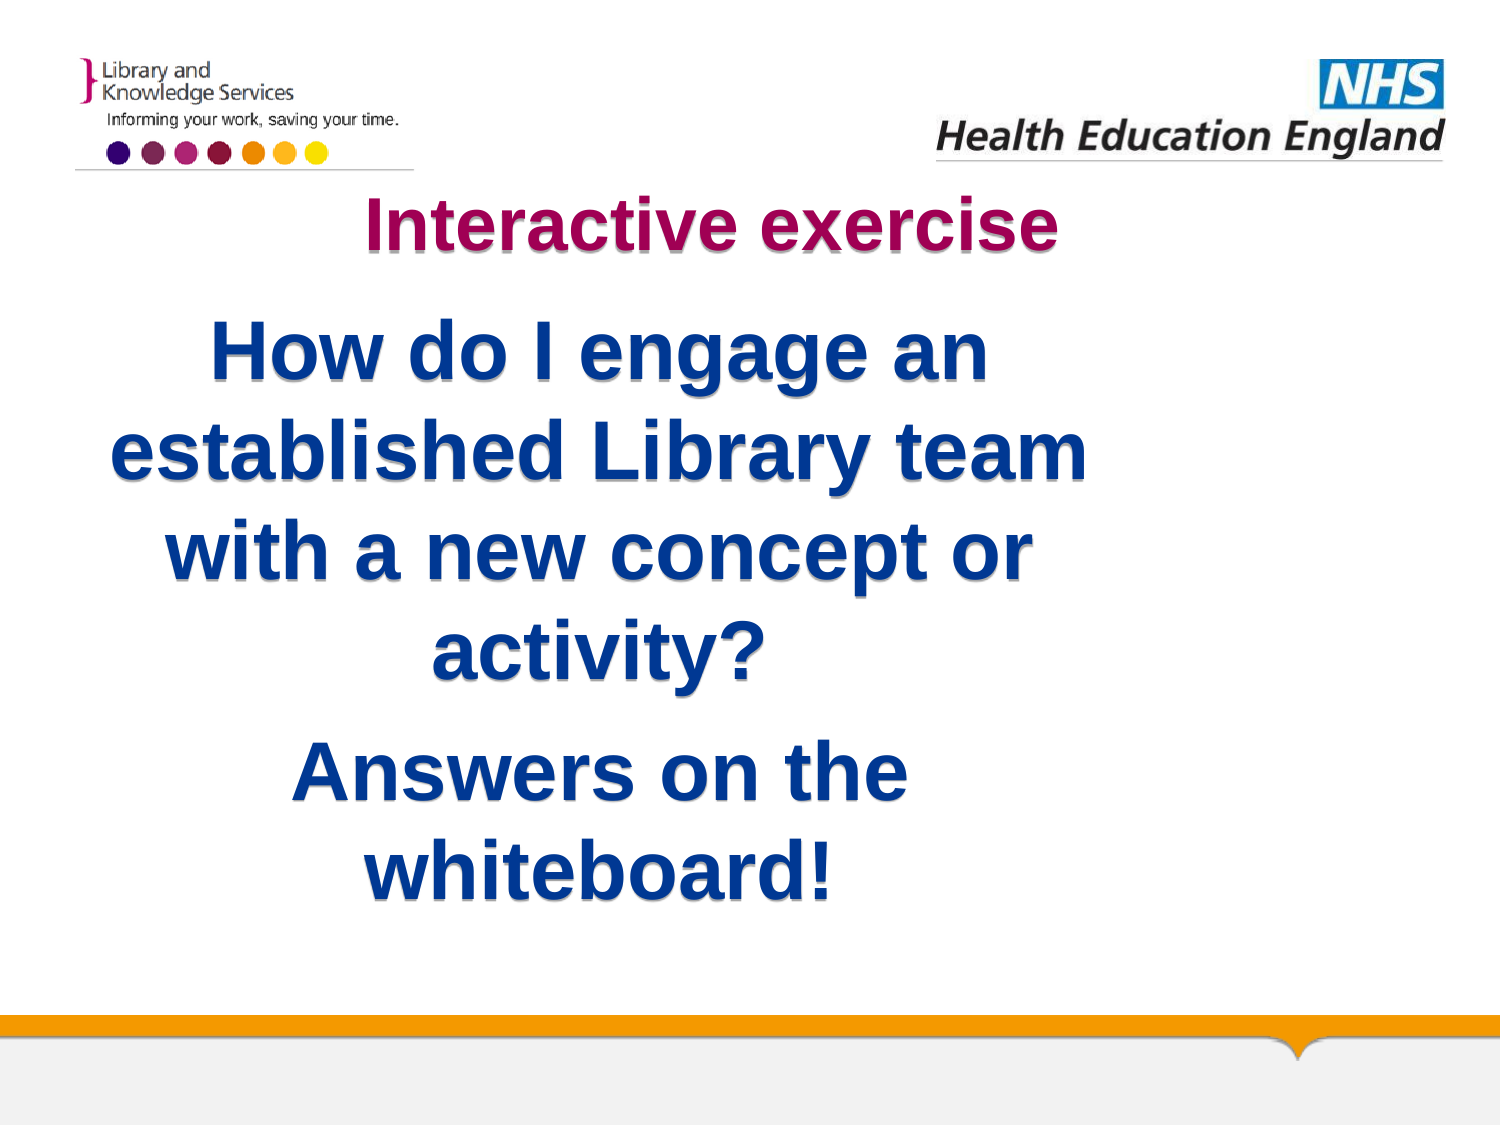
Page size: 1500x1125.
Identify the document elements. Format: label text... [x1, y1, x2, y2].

subtitle How do I engage an established Library team with a new concept or activity? Answers on the whiteboard! [75, 288, 1126, 384]
picture [75, 54, 416, 169]
title Interactive exercise [75, 168, 1351, 280]
